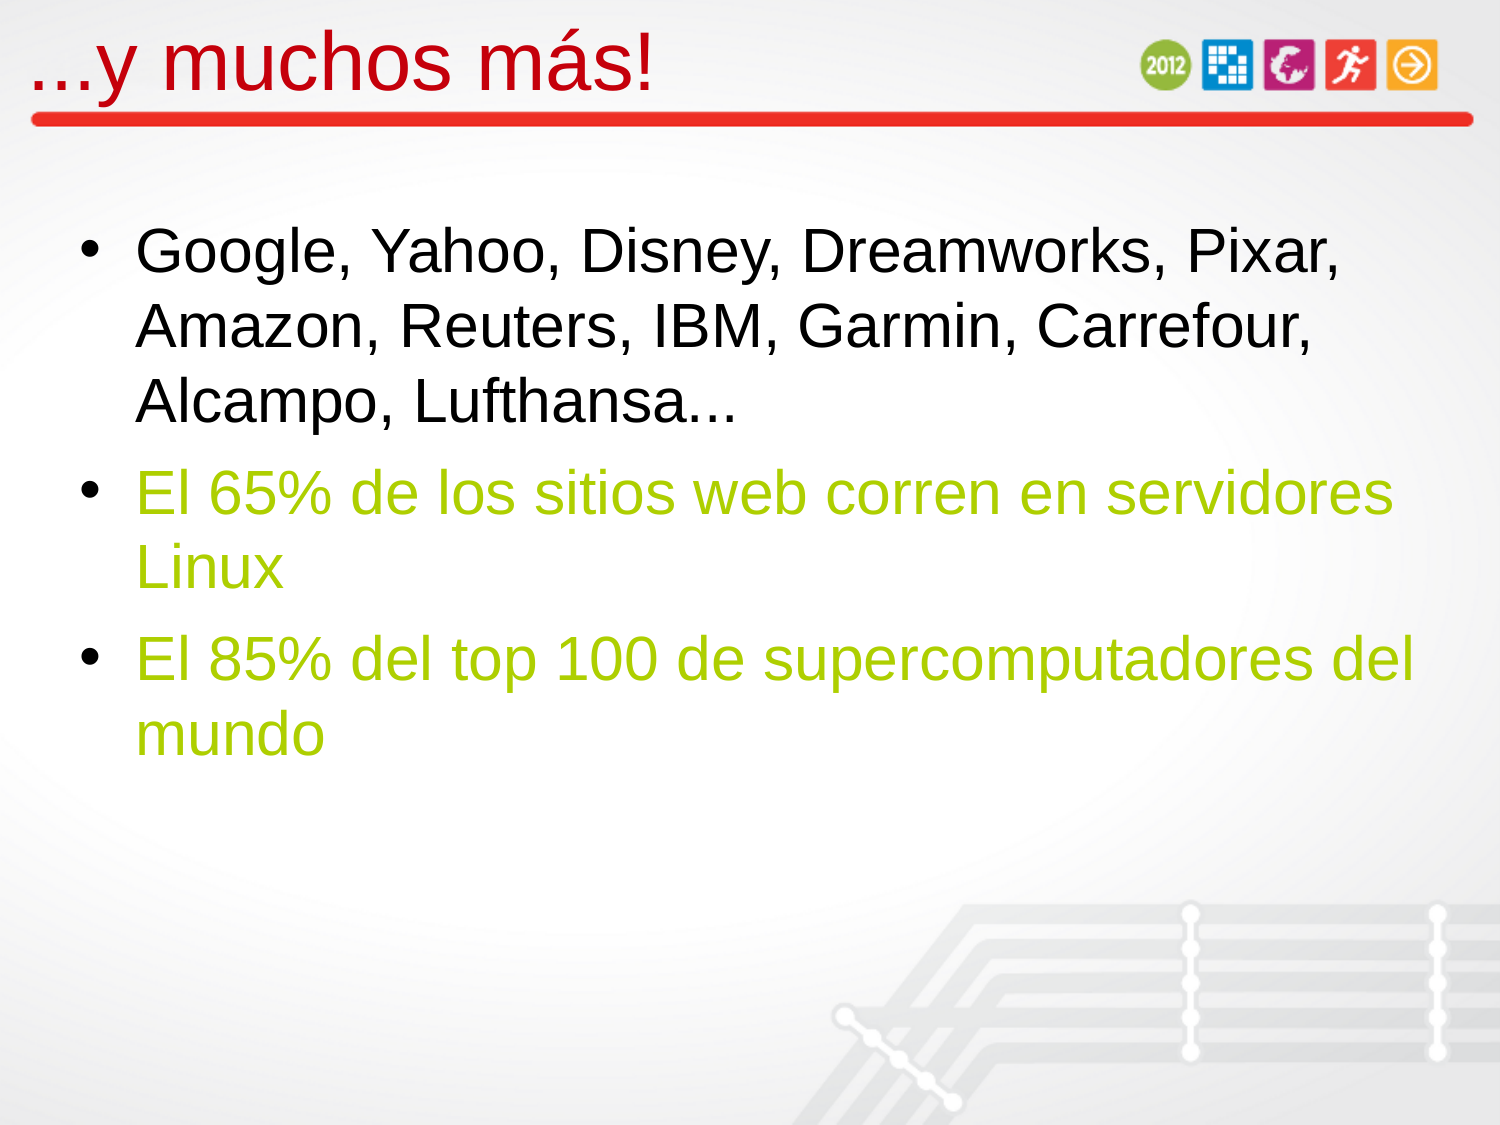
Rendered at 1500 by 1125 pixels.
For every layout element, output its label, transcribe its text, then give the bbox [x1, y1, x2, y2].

picture [0, 0, 1500, 1125]
title ...y muchos más! [12, 0, 976, 121]
list Google, Yahoo, Disney, Dreamworks, Pixar, Amazon, Reuters, IBM, Garmin, Carrefour, Alcampo, Lufthansa... El 65% de los sitios web corren en servidores Linux El 85% del top 100 de supercomputadores del mundo [64, 195, 1465, 772]
